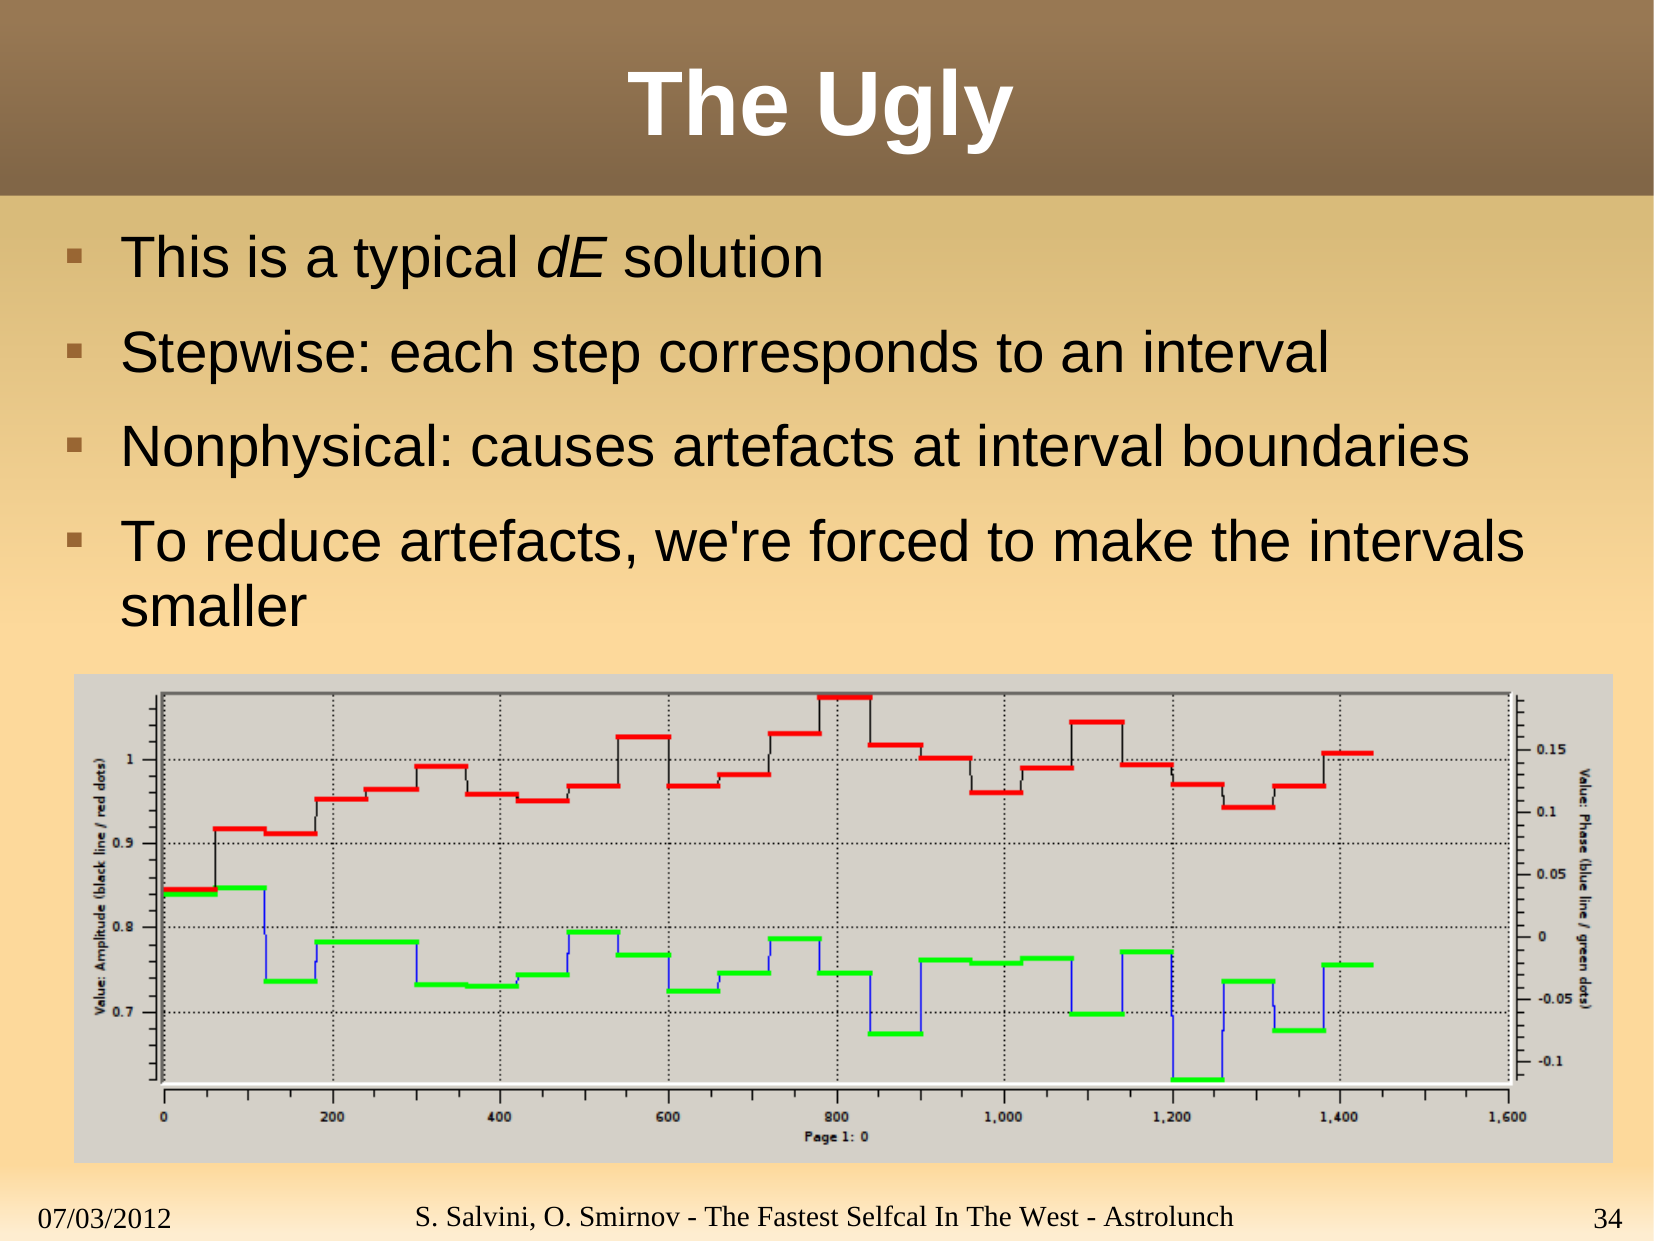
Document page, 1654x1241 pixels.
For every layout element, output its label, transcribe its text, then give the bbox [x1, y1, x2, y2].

list This is a typical dE solution Stepwise: each step corresponds to an interval Nonphysical: causes artefacts at interval boundaries To reduce artefacts, we're forced to make the intervals smaller [49, 225, 1538, 1029]
picture [0, 0, 1654, 1241]
title The Ugly [76, 7, 1565, 200]
